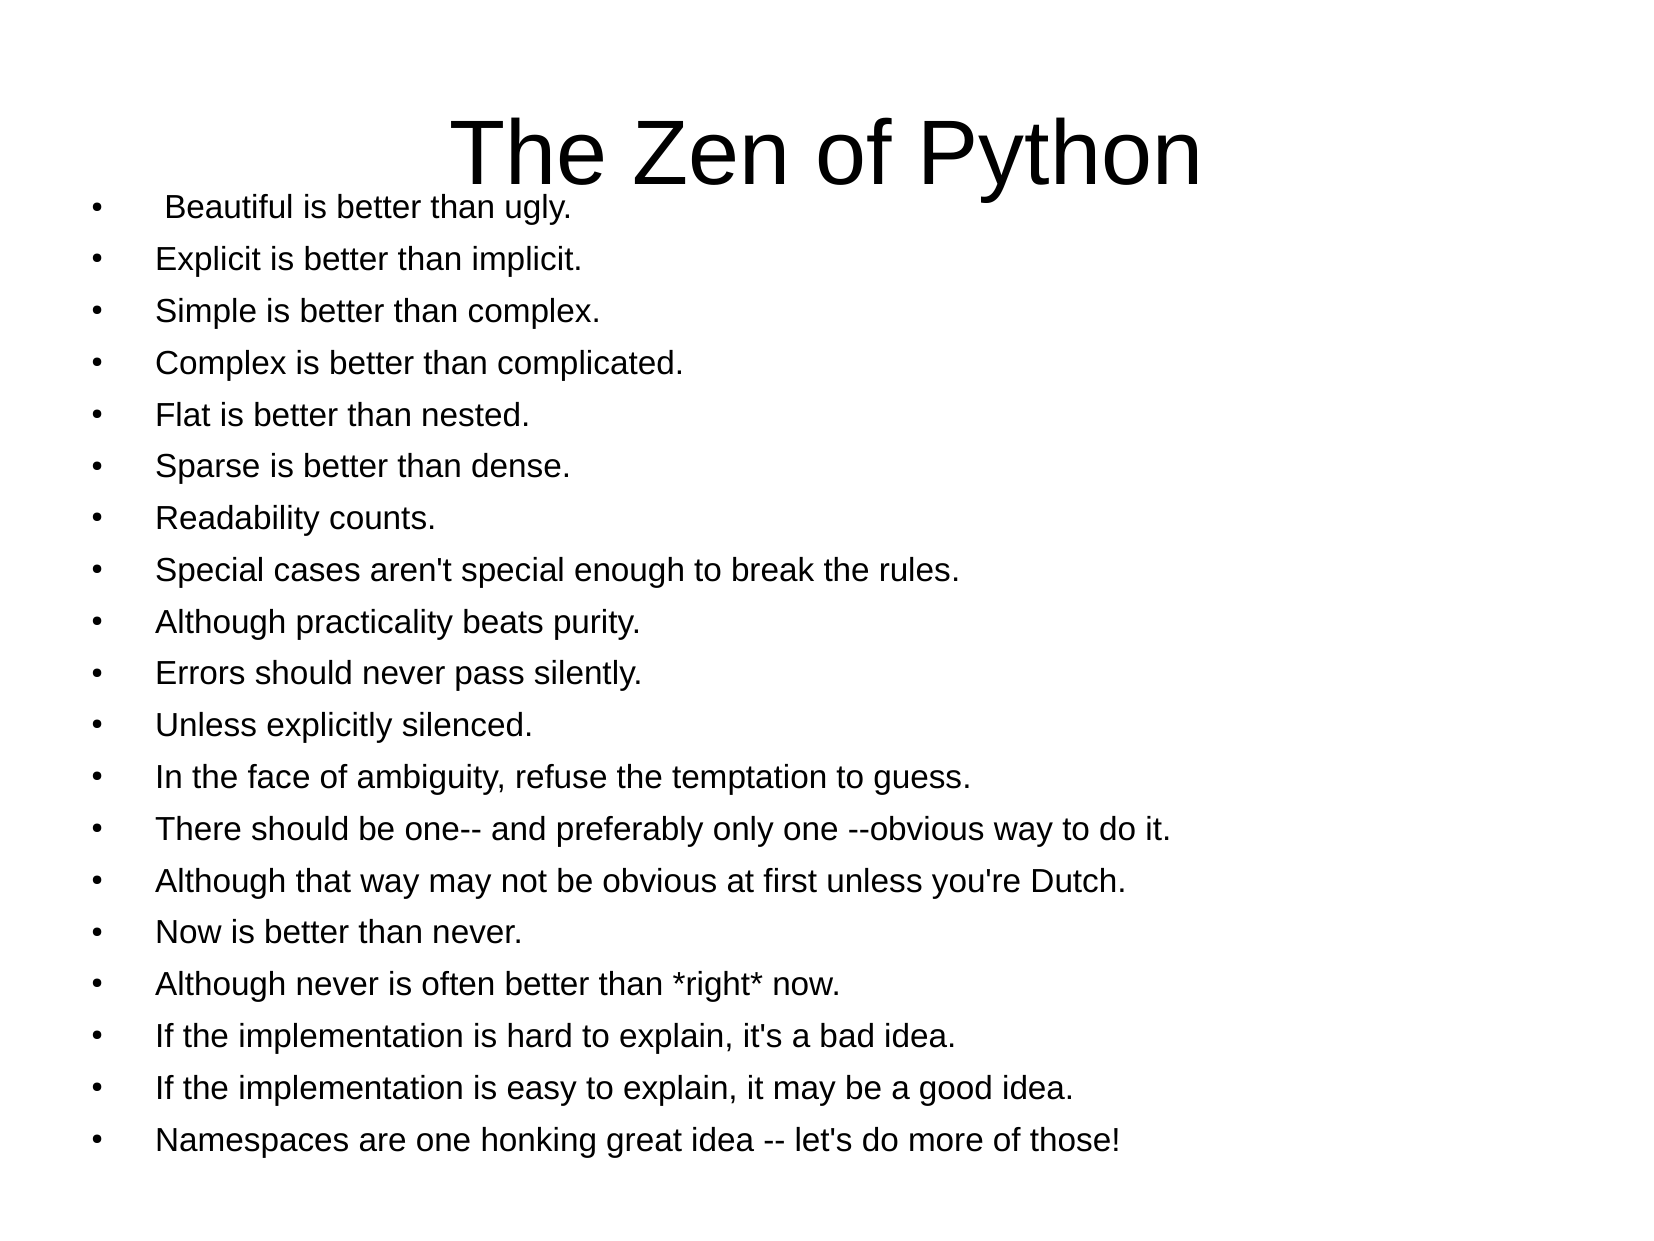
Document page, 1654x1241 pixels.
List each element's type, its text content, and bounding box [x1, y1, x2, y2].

list Beautiful is better than ugly. Explicit is better than implicit. Simple is better than complex. Complex is better than complicated. Flat is better than nested. Sparse is better than dense. Readability counts. Special cases aren't special enough to break the rules. Although practicality beats purity. Errors should never pass silently. Unless explicitly silenced. In the face of ambiguity, refuse the temptation to guess. There should be one-- and preferably only one --obvious way to do it. Although that way may not be obvious at first unless you're Dutch. Now is better than never. Although never is often better than *right* now. If the implementation is hard to explain, it's a bad idea. If the implementation is easy to explain, it may be a good idea. Namespaces are one honking great idea -- let's do more of those! [82, 188, 1571, 1170]
title The Zen of Python [82, 49, 1571, 188]
